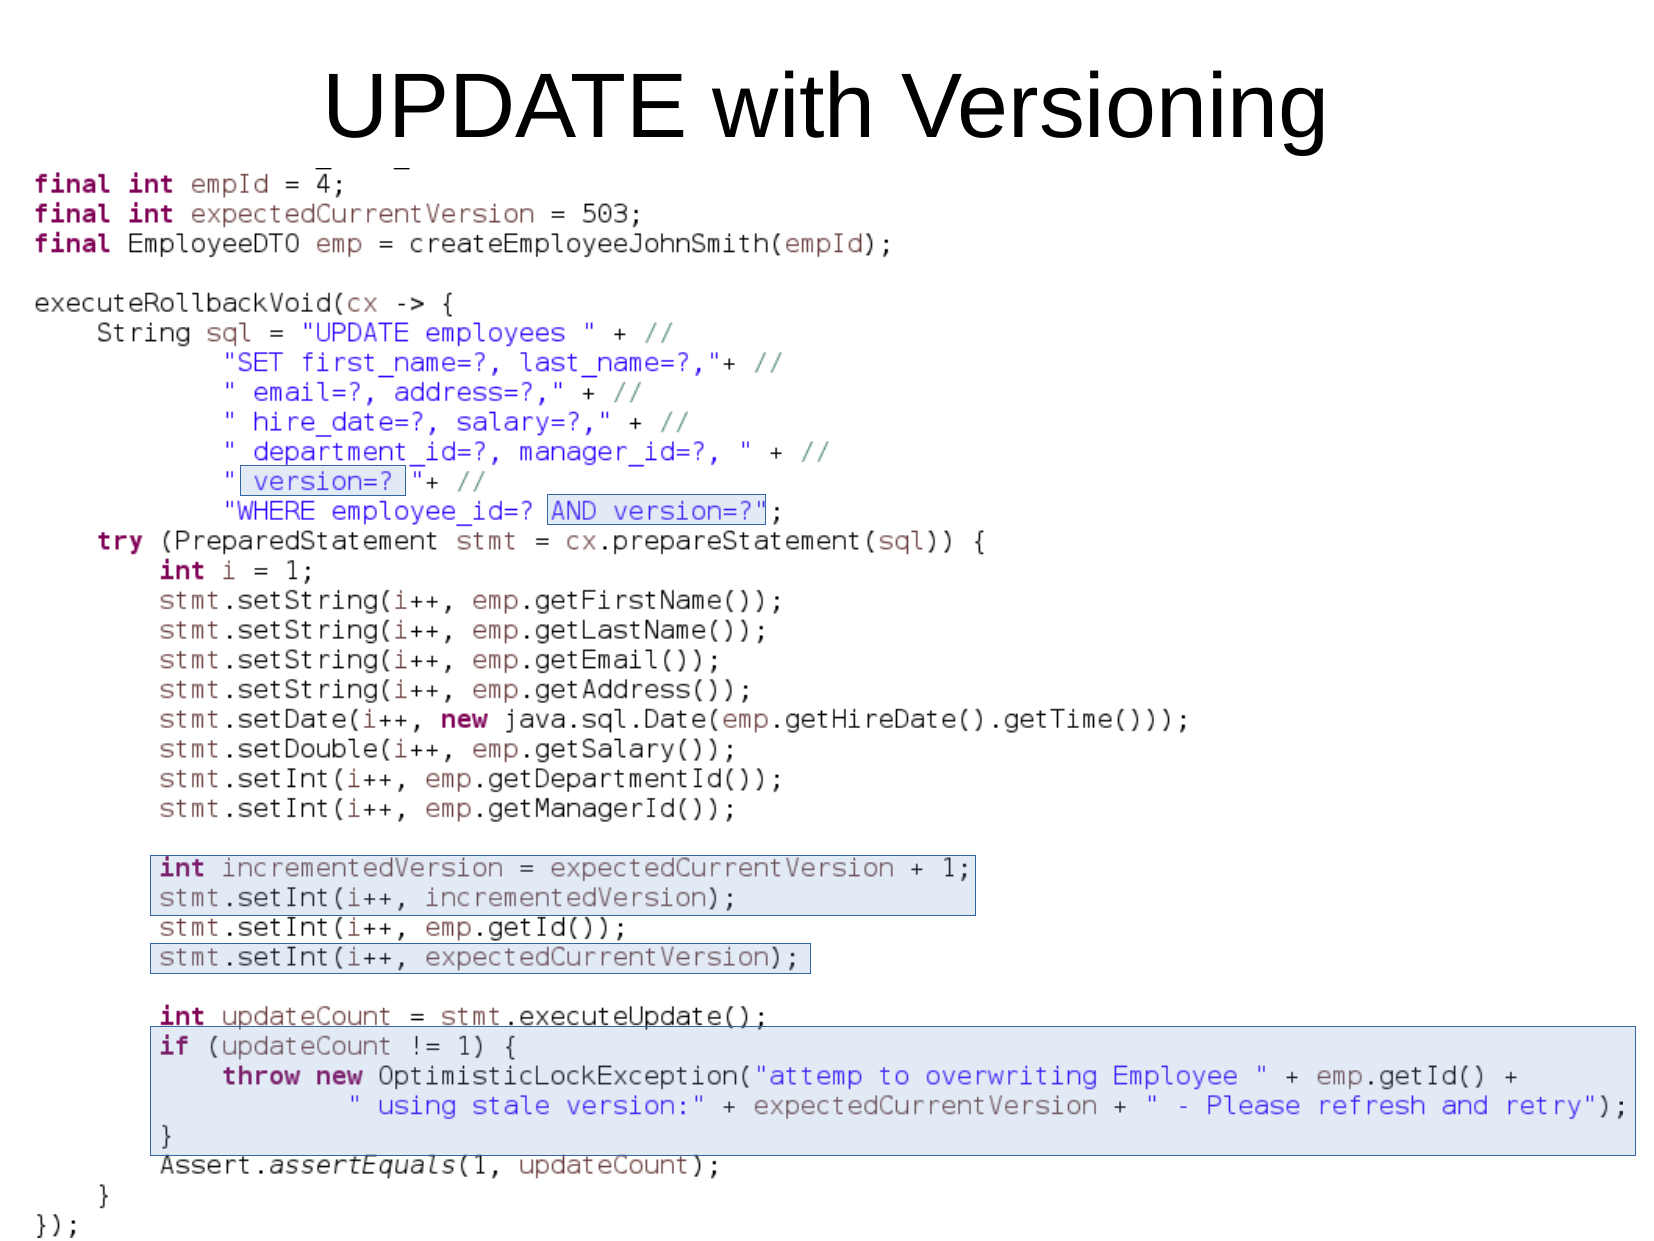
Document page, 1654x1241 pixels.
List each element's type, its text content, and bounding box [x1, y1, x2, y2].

title UPDATE with Versioning [82, 2, 1571, 210]
text_box [150, 943, 811, 974]
text_box [150, 855, 976, 916]
text_box [240, 465, 406, 496]
text_box [150, 1026, 1636, 1156]
picture [33, 168, 1623, 1238]
text_box [547, 494, 766, 525]
